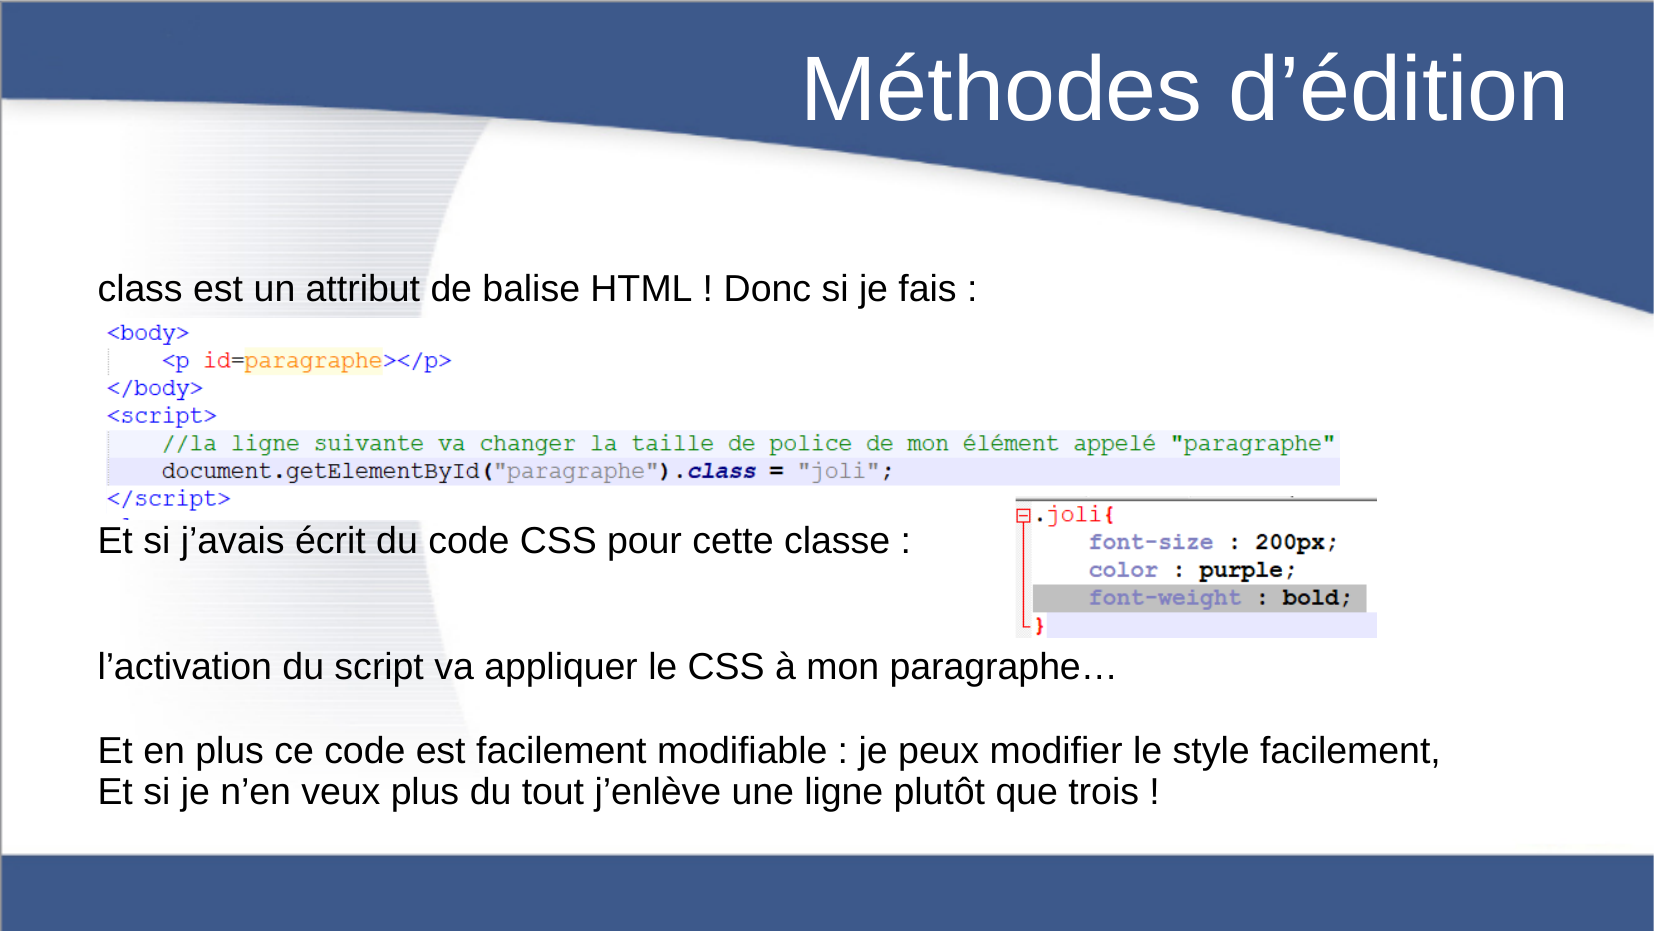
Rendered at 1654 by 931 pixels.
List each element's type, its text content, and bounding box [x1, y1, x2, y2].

picture [0, 0, 1654, 931]
title Méthodes d’édition [82, 37, 1571, 193]
text_box class est un attribut de balise HTML ! Donc si je fais : Et si j’avais écrit du code CSS pour cette classe : l’activation du script va appliquer le CSS à mon paragraphe… Et en plus ce code est facilement modifiable : je peux modifier le style facilement, Et si je n’en veux plus du tout j’enlève une ligne plutôt que trois ! [82, 259, 1548, 863]
